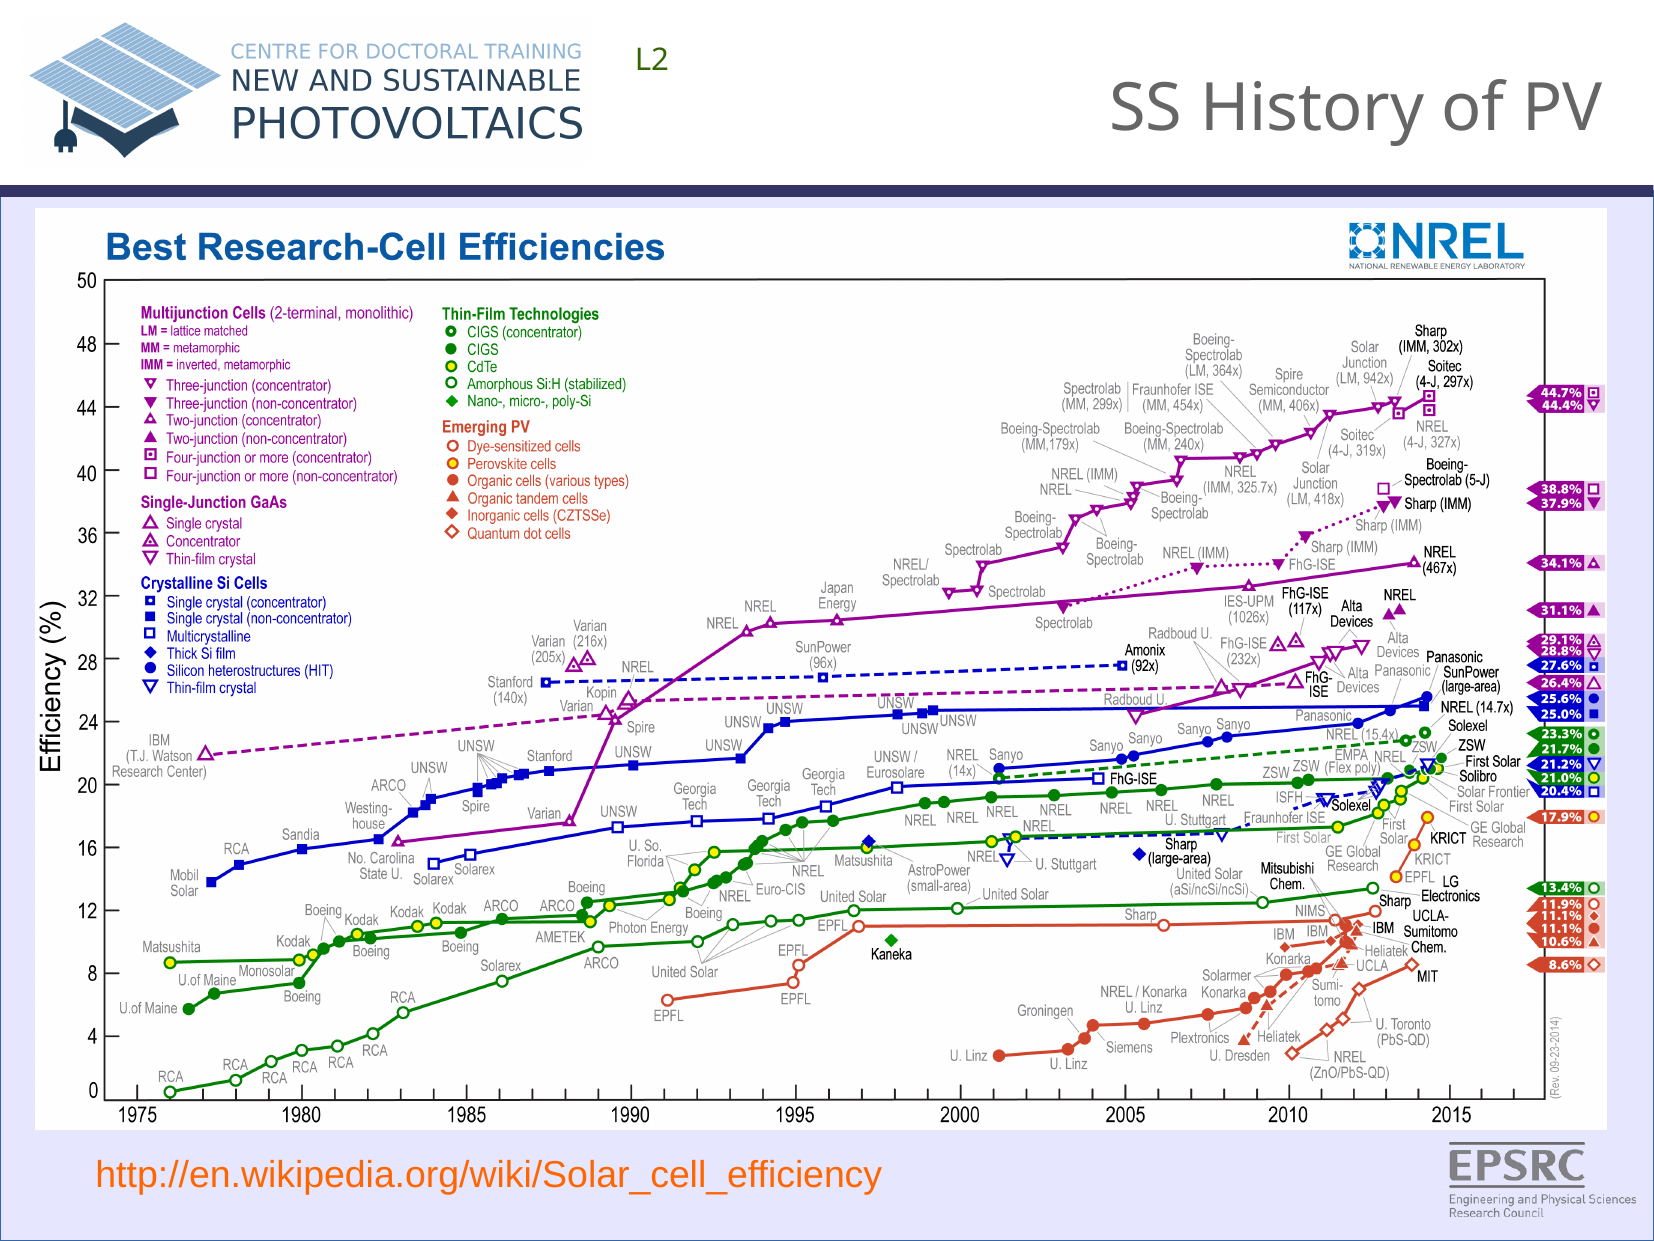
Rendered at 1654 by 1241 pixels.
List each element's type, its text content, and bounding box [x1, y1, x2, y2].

text_box L2 [620, 29, 880, 80]
picture [35, 208, 1607, 1130]
text_box SS History of PV [767, 51, 1619, 142]
picture [1449, 1142, 1636, 1217]
text_box http://en.wikipedia.org/wiki/Solar_cell_efficiency [80, 1145, 898, 1203]
text_box [0, 197, 1654, 1241]
picture [19, 17, 591, 166]
